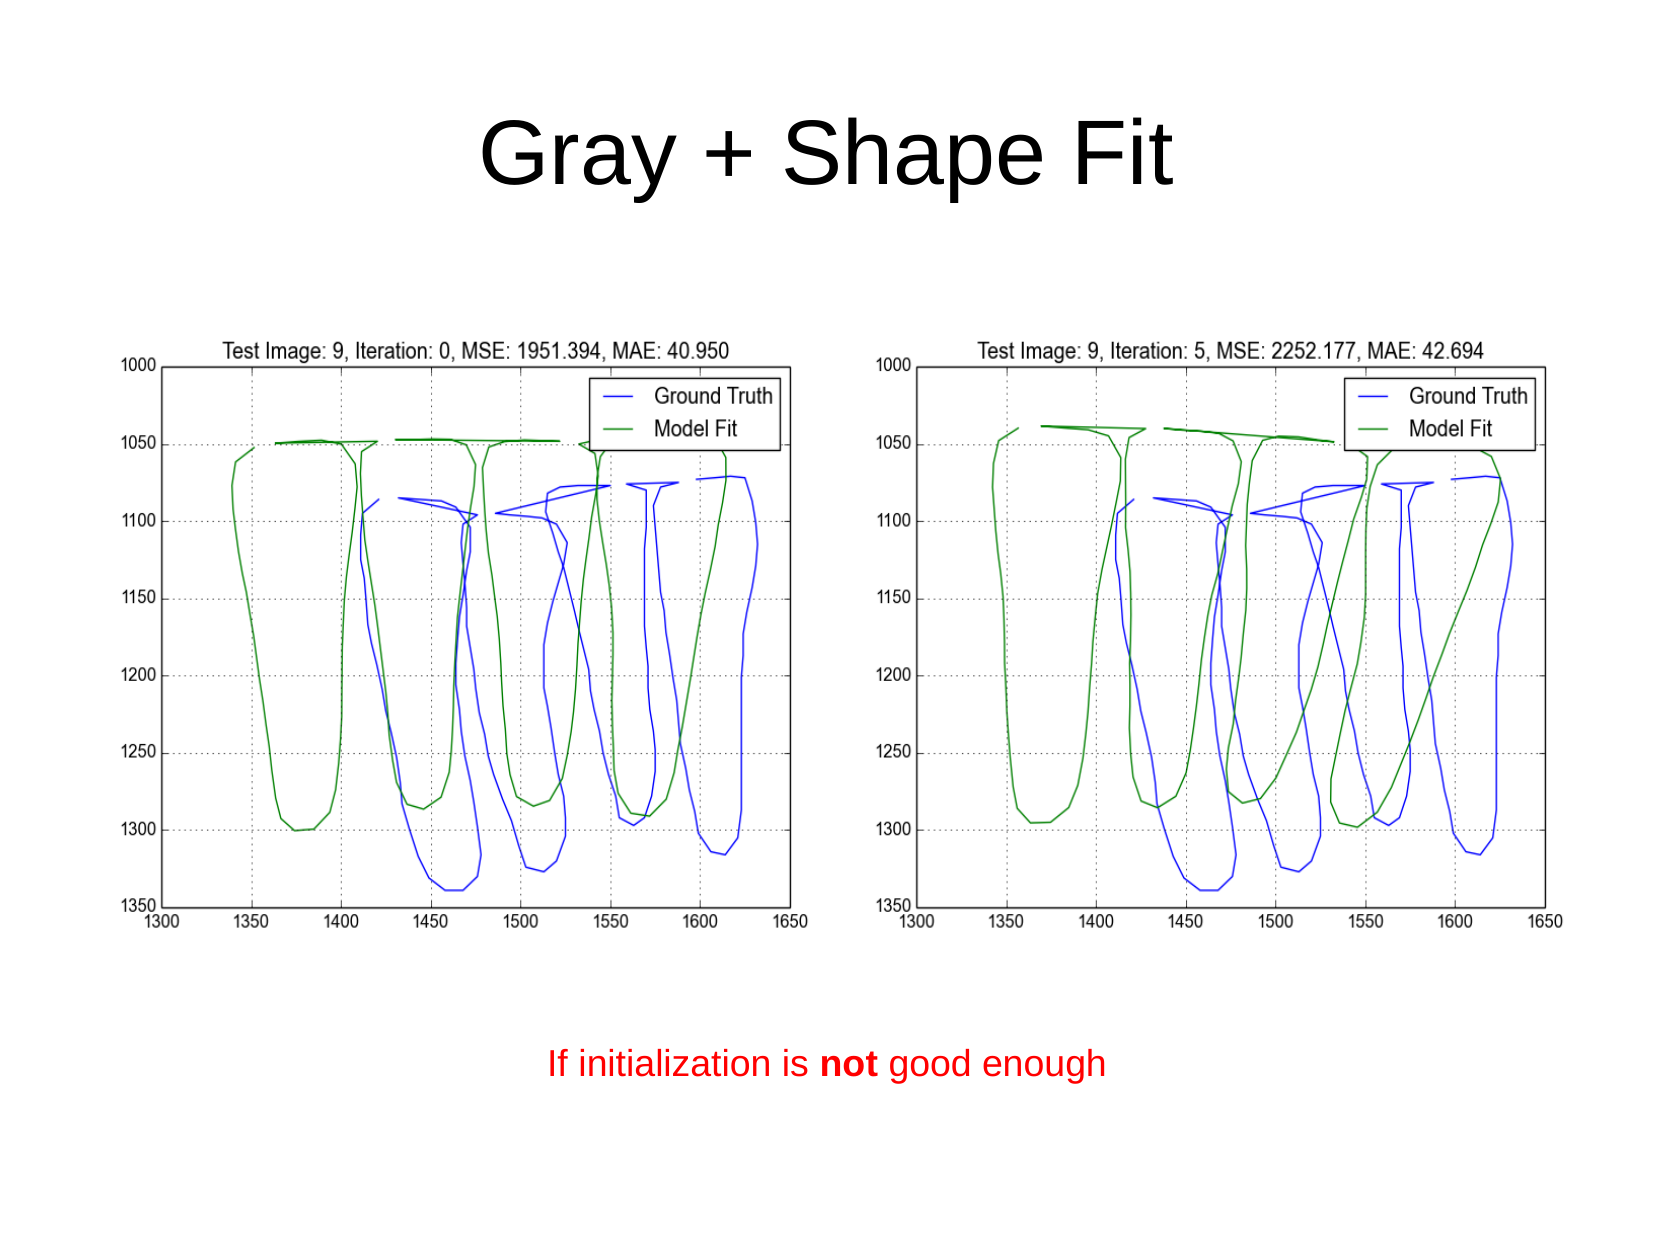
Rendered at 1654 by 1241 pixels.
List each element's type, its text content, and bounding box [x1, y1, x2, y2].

title Gray + Shape Fit [82, 49, 1571, 257]
text_box If initialization is not good enough [0, 1035, 1654, 1092]
picture [60, 299, 1626, 976]
